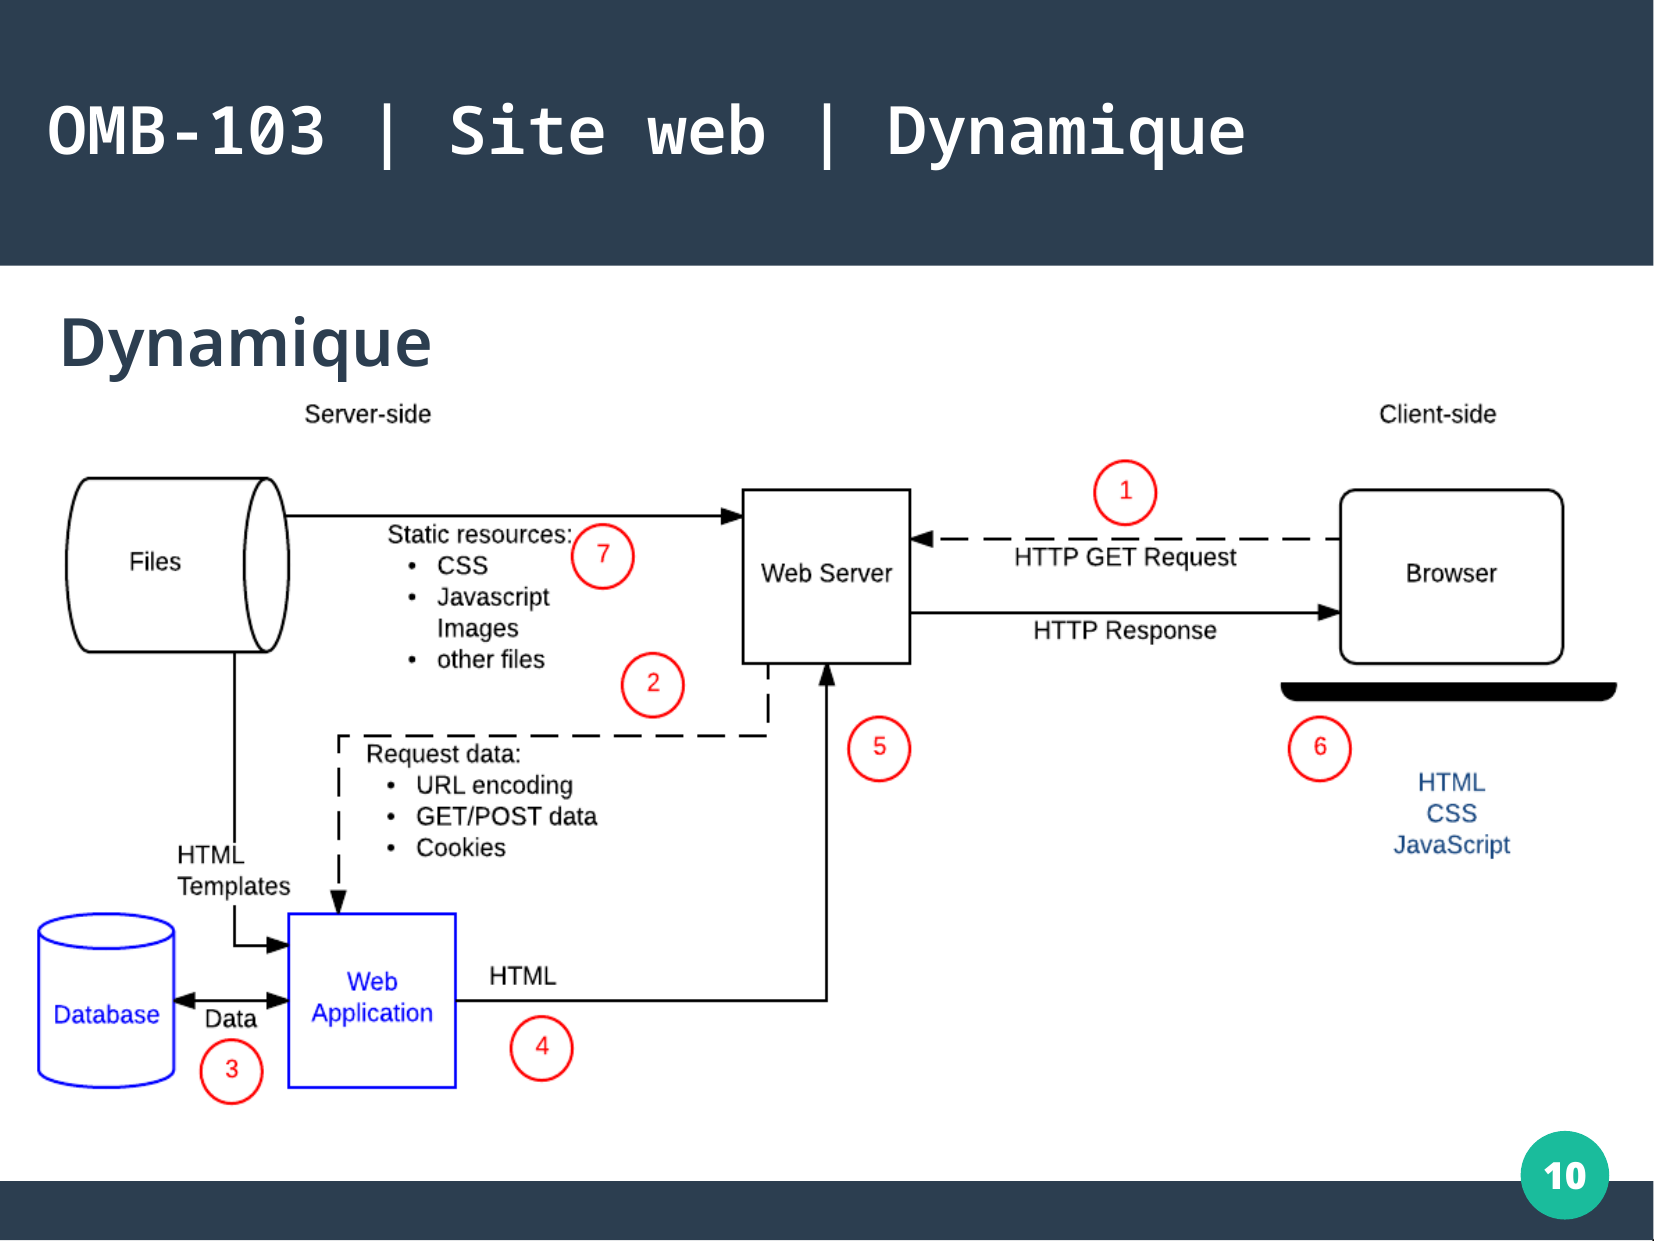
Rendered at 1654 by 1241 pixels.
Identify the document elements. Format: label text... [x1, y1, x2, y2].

title OMB-103 | Site web | Dynamique [47, 50, 1583, 208]
picture [11, 396, 1641, 1121]
text_box Session 1 [1583, 1173, 1654, 1241]
list Dynamique [59, 295, 1595, 396]
